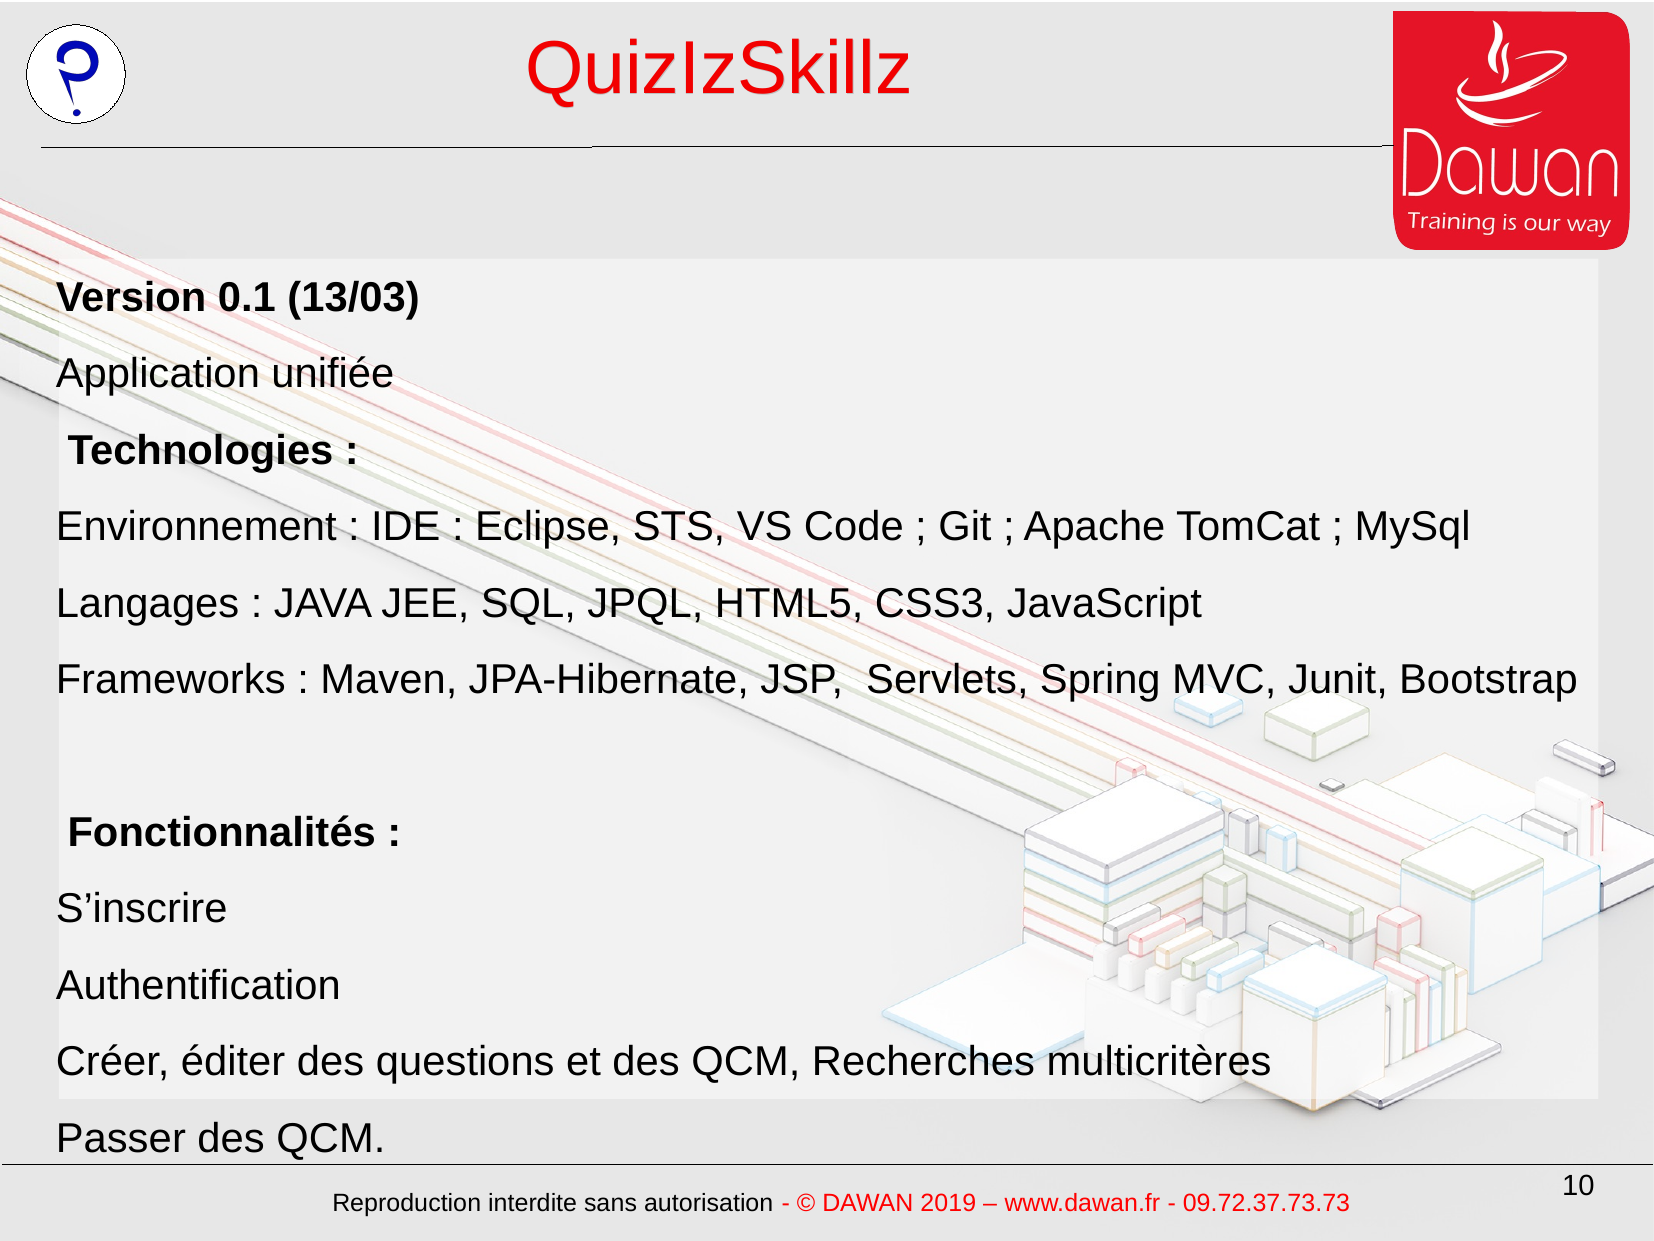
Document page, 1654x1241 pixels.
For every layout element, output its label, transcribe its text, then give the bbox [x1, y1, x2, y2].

title QuizIzSkillz [35, 0, 1424, 178]
picture [41, 25, 120, 120]
picture [0, 2, 1654, 1241]
text_box [26, 24, 116, 124]
list Version 0.1 (13/03) Application unifiée Technologies : Environnement : IDE : Eclipse, STS, VS Code ; Git ; Apache TomCat ; MySql Langages : JAVA JEE, SQL, JPQL, HTML5, CSS3, JavaScript Frameworks : Maven, JPA-Hibernate, JSP, Servlets, Spring MVC, Junit, Bootstrap Fonctionnalités : S’inscrire Authentification Créer, éditer des questions et des QCM, Recherches multicritères Passer des QCM. [55, 273, 1592, 1241]
text_box [58, 258, 1599, 1099]
text_box [90, 26, 126, 98]
